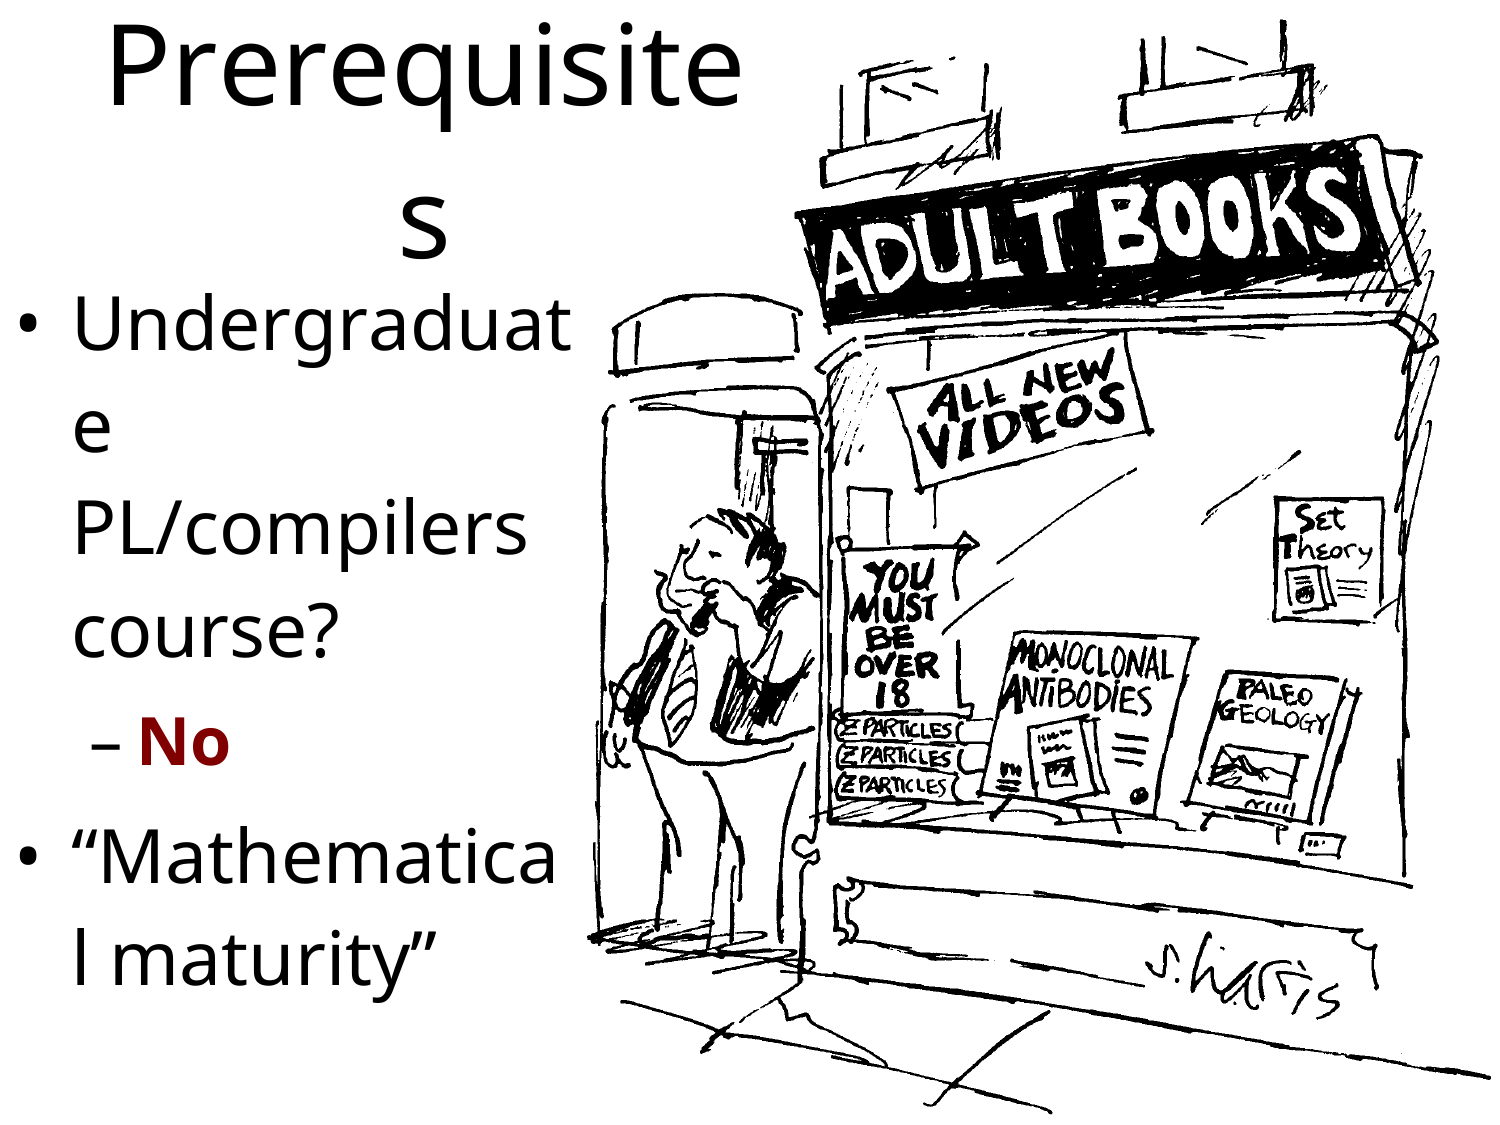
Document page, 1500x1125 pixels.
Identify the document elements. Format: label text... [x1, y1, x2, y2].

title Prerequisites [74, 45, 775, 233]
picture [577, 0, 1500, 1125]
list Undergraduate PL/compilers course? No “Mathematical maturity” [0, 262, 588, 1006]
